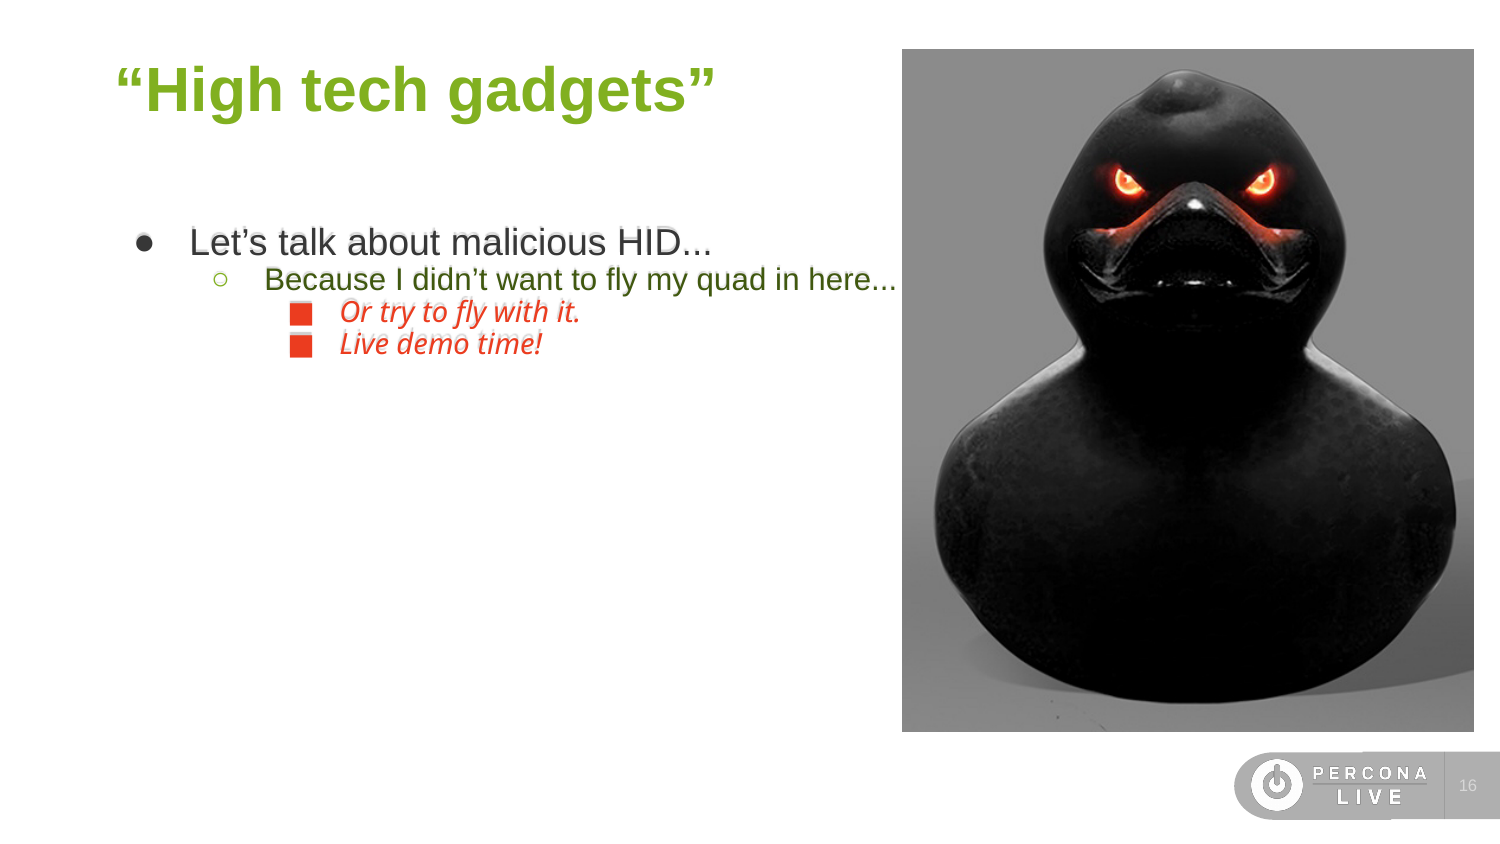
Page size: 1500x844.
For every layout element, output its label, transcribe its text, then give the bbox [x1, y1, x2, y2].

picture [1251, 759, 1427, 811]
title “High tech gadgets” [103, 6, 1397, 176]
list Let’s talk about malicious HID... Because I didn’t want to fly my quad in here... Or try to fly with it. Live demo time! [103, 217, 902, 732]
picture [902, 49, 1474, 732]
